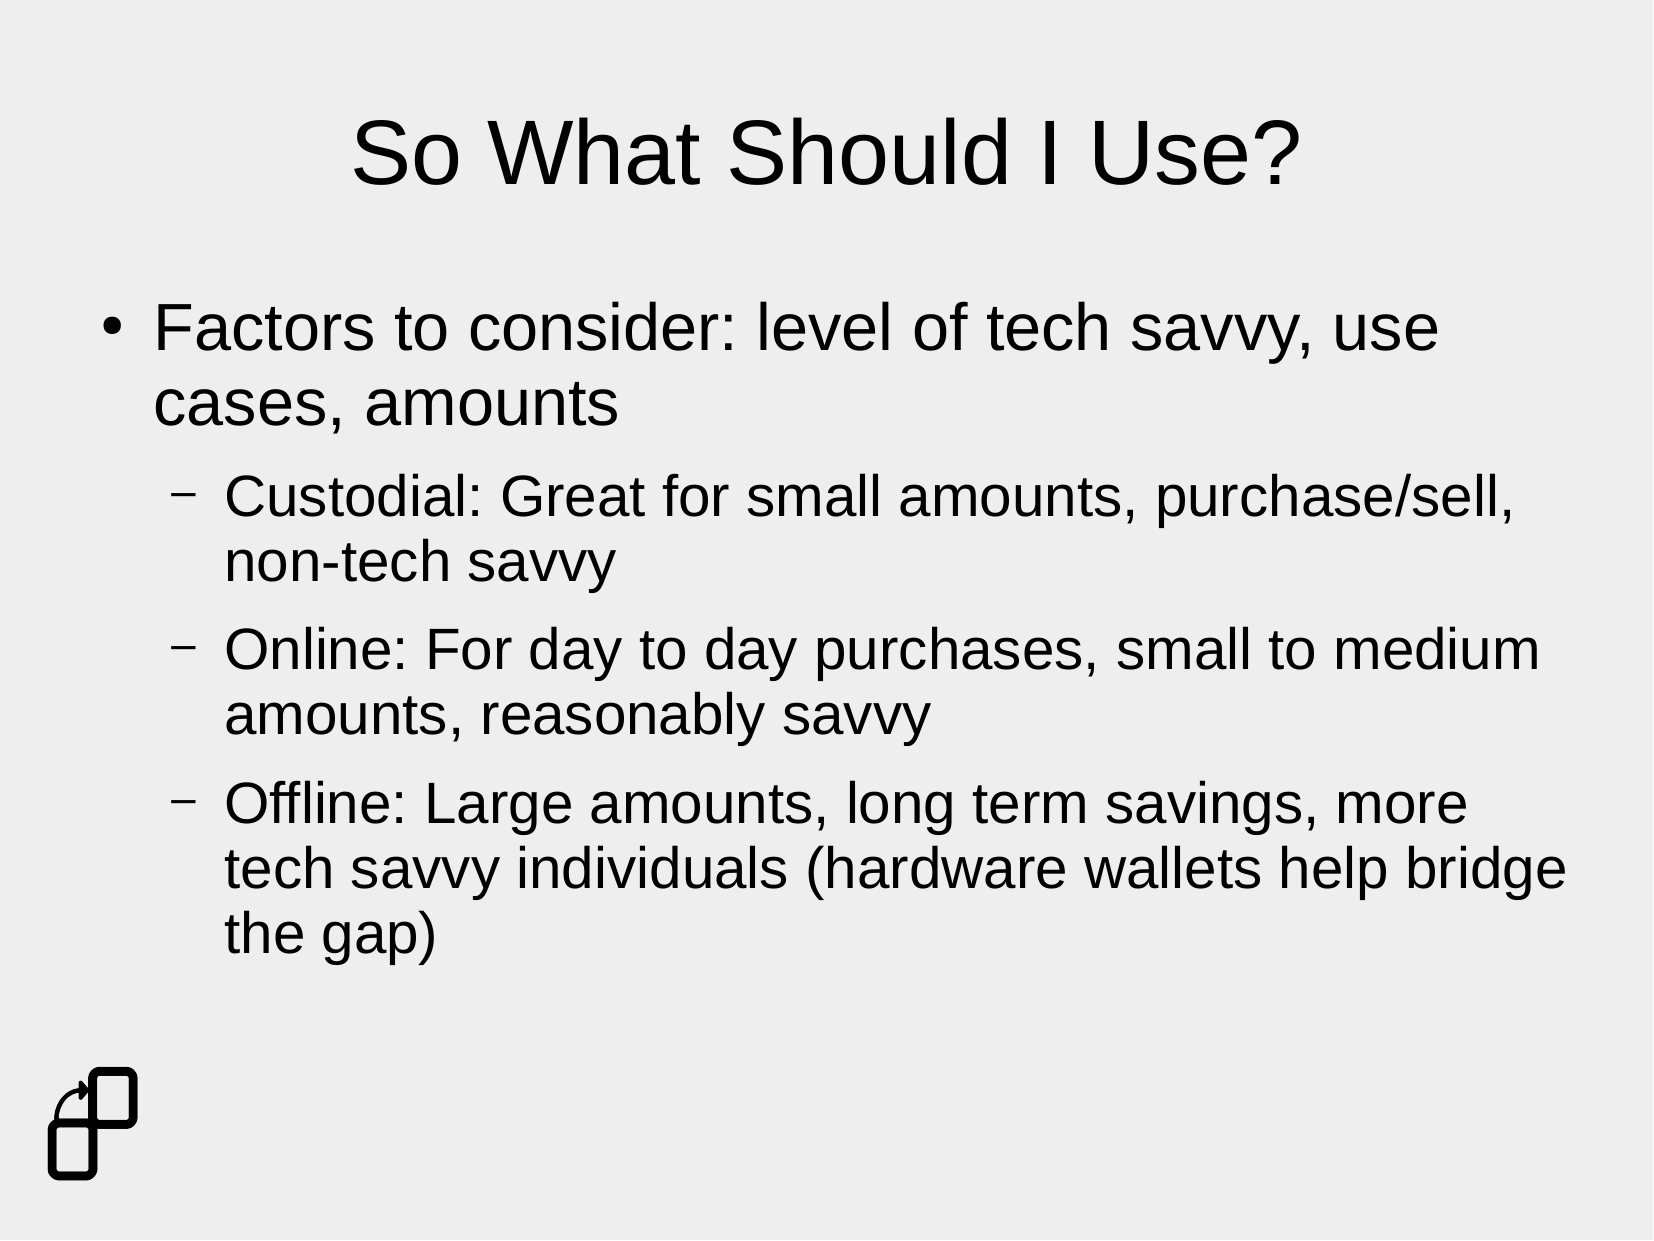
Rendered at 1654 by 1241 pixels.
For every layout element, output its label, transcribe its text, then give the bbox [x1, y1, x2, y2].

title So What Should I Use? [82, 49, 1571, 257]
list Factors to consider: level of tech savvy, use cases, amounts Custodial: Great for small amounts, purchase/sell, non-tech savvy Online: For day to day purchases, small to medium amounts, reasonably savvy Offline: Large amounts, long term savings, more tech savvy individuals (hardware wallets help bridge the gap) [82, 290, 1571, 1010]
picture [30, 1062, 153, 1186]
